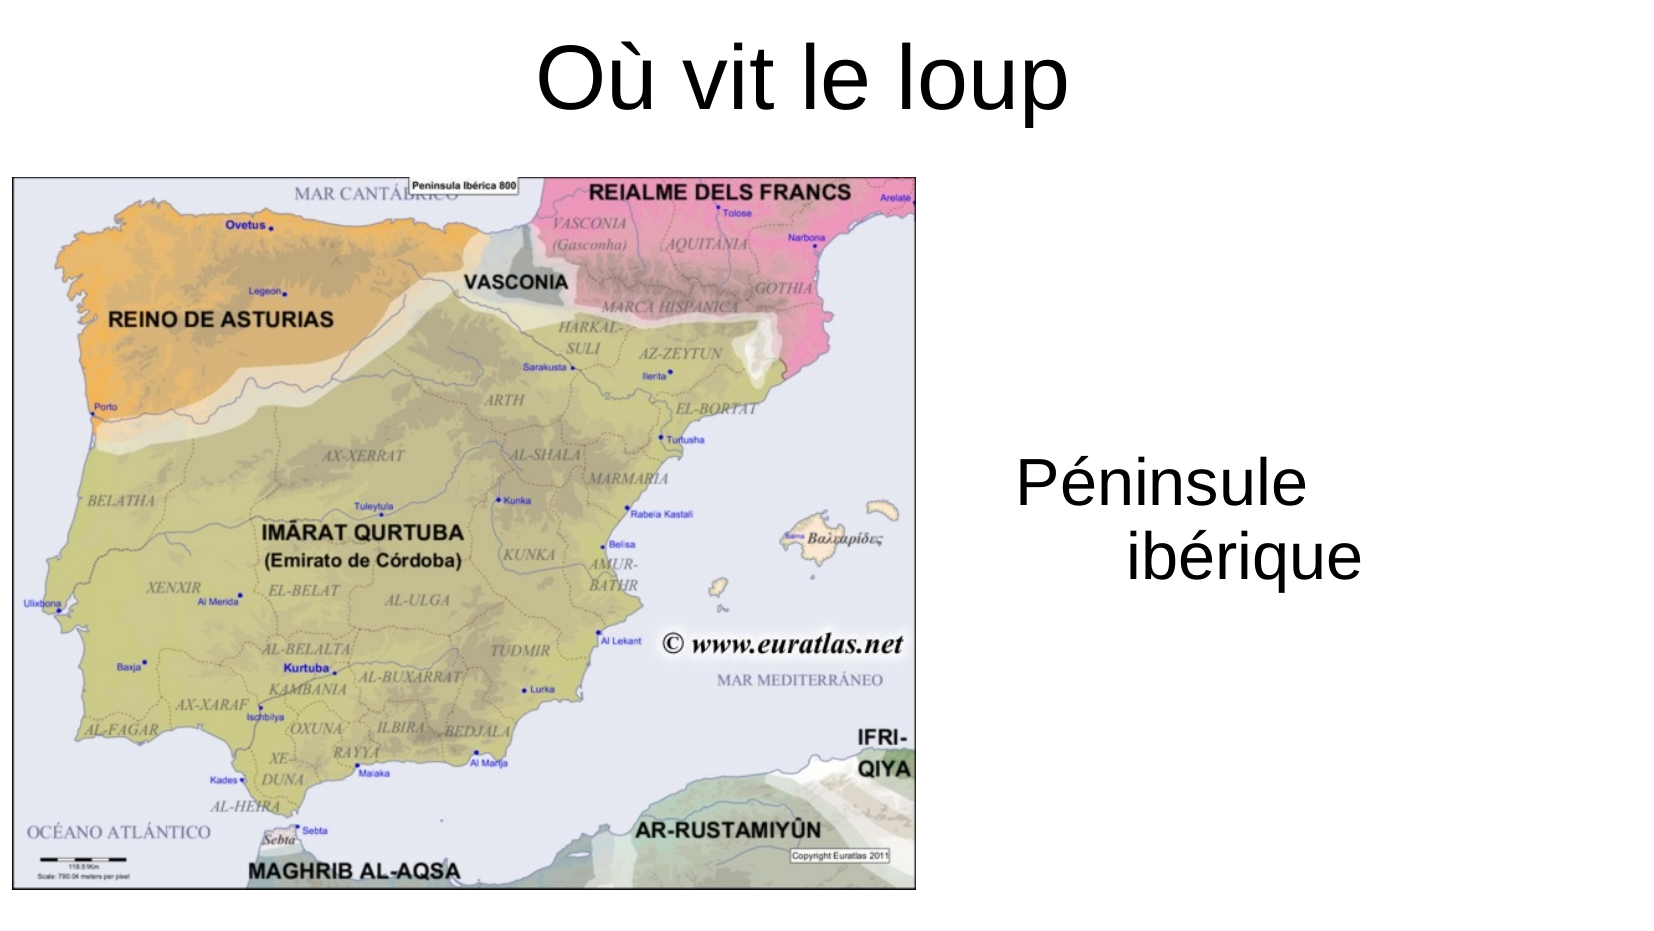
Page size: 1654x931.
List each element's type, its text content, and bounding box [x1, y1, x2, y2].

title Où vit le loup [59, 0, 1548, 156]
picture [12, 177, 916, 890]
list Péninsule ibérique [944, 295, 1477, 717]
